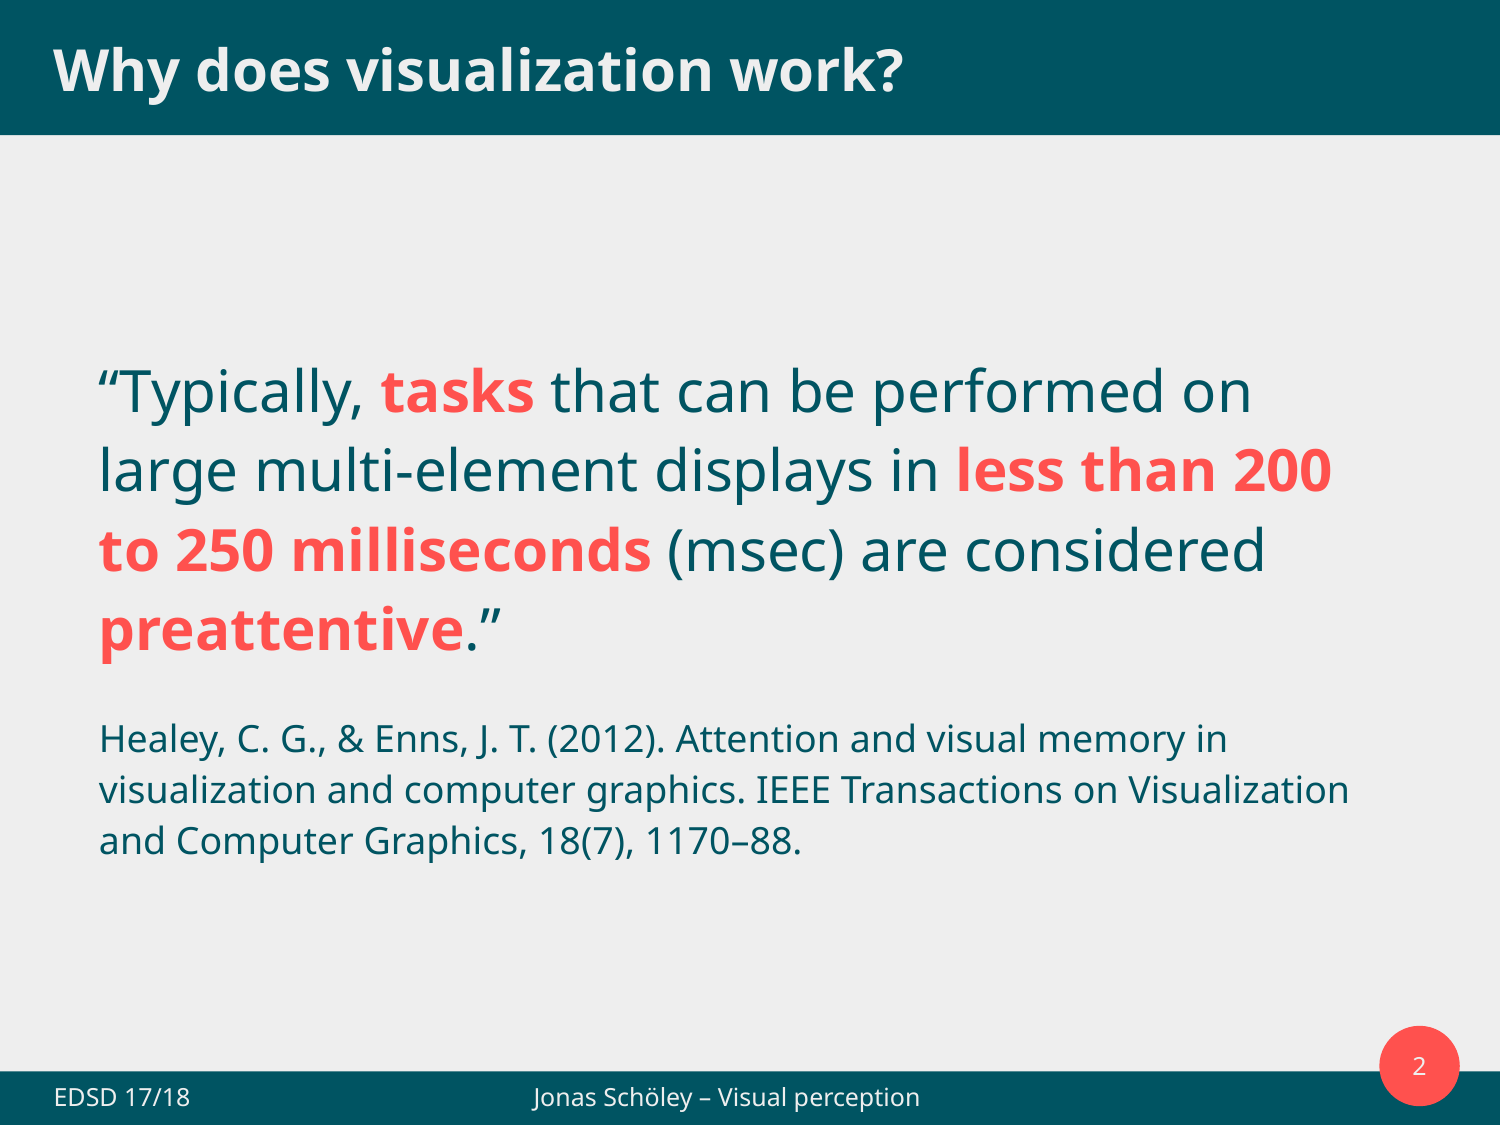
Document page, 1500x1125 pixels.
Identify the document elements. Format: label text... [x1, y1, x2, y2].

title Why does visualization work? [53, 0, 1447, 141]
text_box “Typically, tasks that can be performed on large multi-element displays in less than 200 to 250 milliseconds (msec) are considered preattentive.” Healey, C. G., & Enns, J. T. (2012). Attention and visual memory in visualization and computer graphics. IEEE Transactions on Visualization and Computer Graphics, 18(7), 1170–88. [84, 342, 1416, 783]
